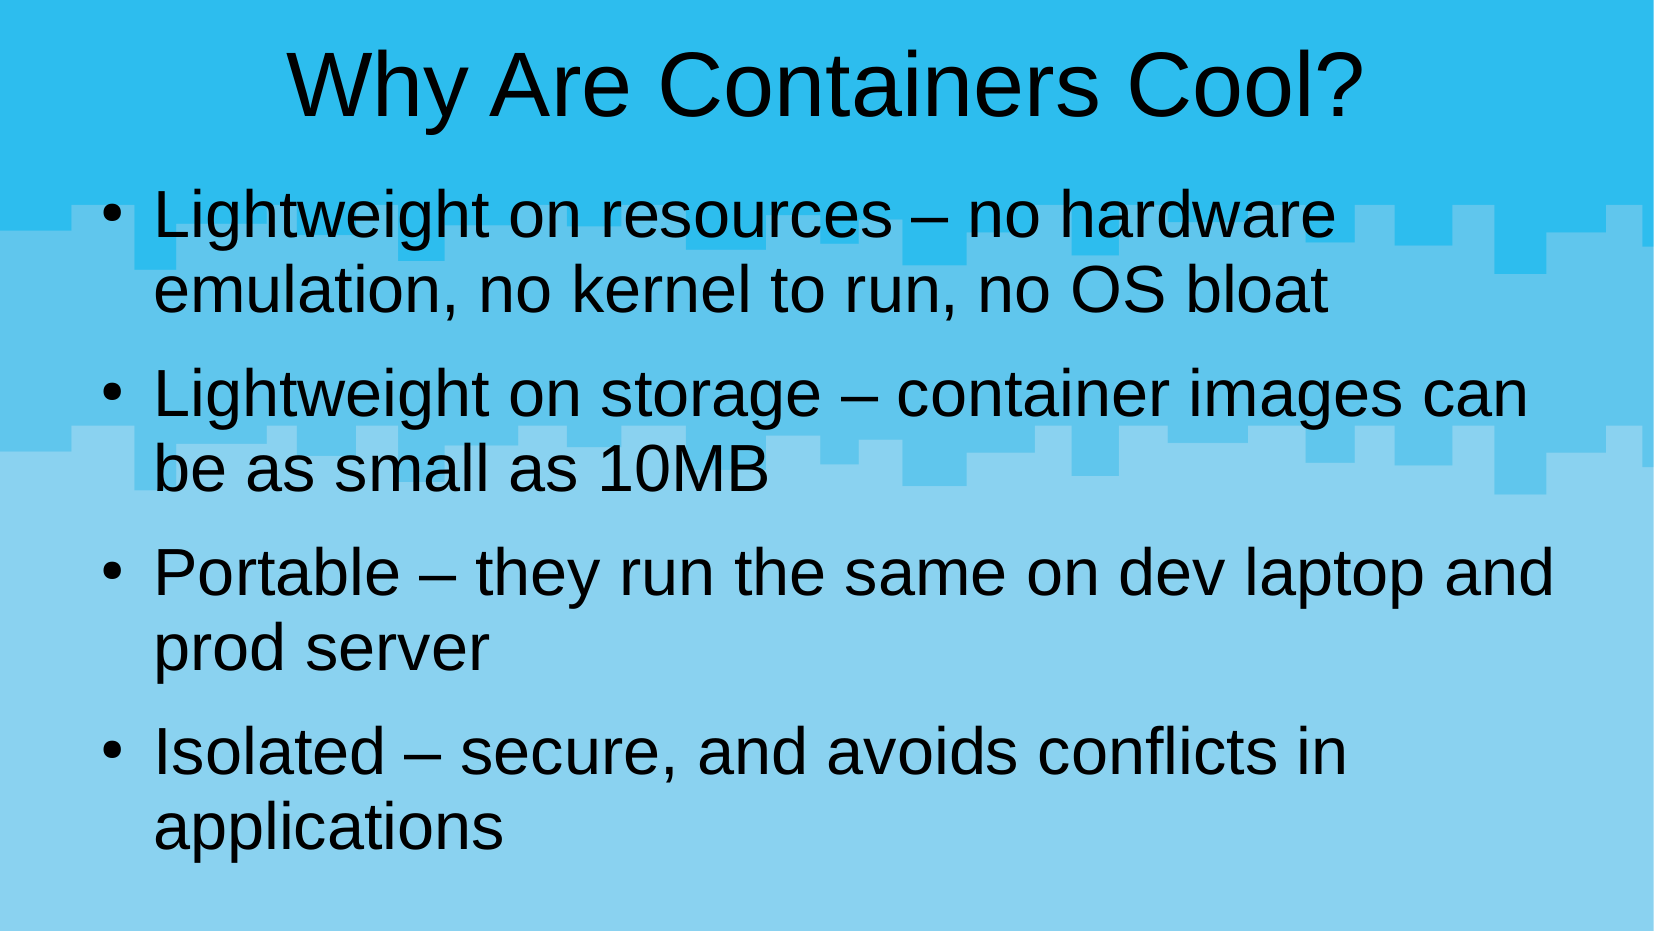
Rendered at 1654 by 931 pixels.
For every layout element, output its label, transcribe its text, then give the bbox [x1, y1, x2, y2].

title Why Are Containers Cool? [82, 7, 1571, 163]
list Lightweight on resources – no hardware emulation, no kernel to run, no OS bloat Lightweight on storage – container images can be as small as 10MB Portable – they run the same on dev laptop and prod server Isolated – secure, and avoids conflicts in applications [82, 177, 1571, 916]
picture [0, 0, 1654, 931]
